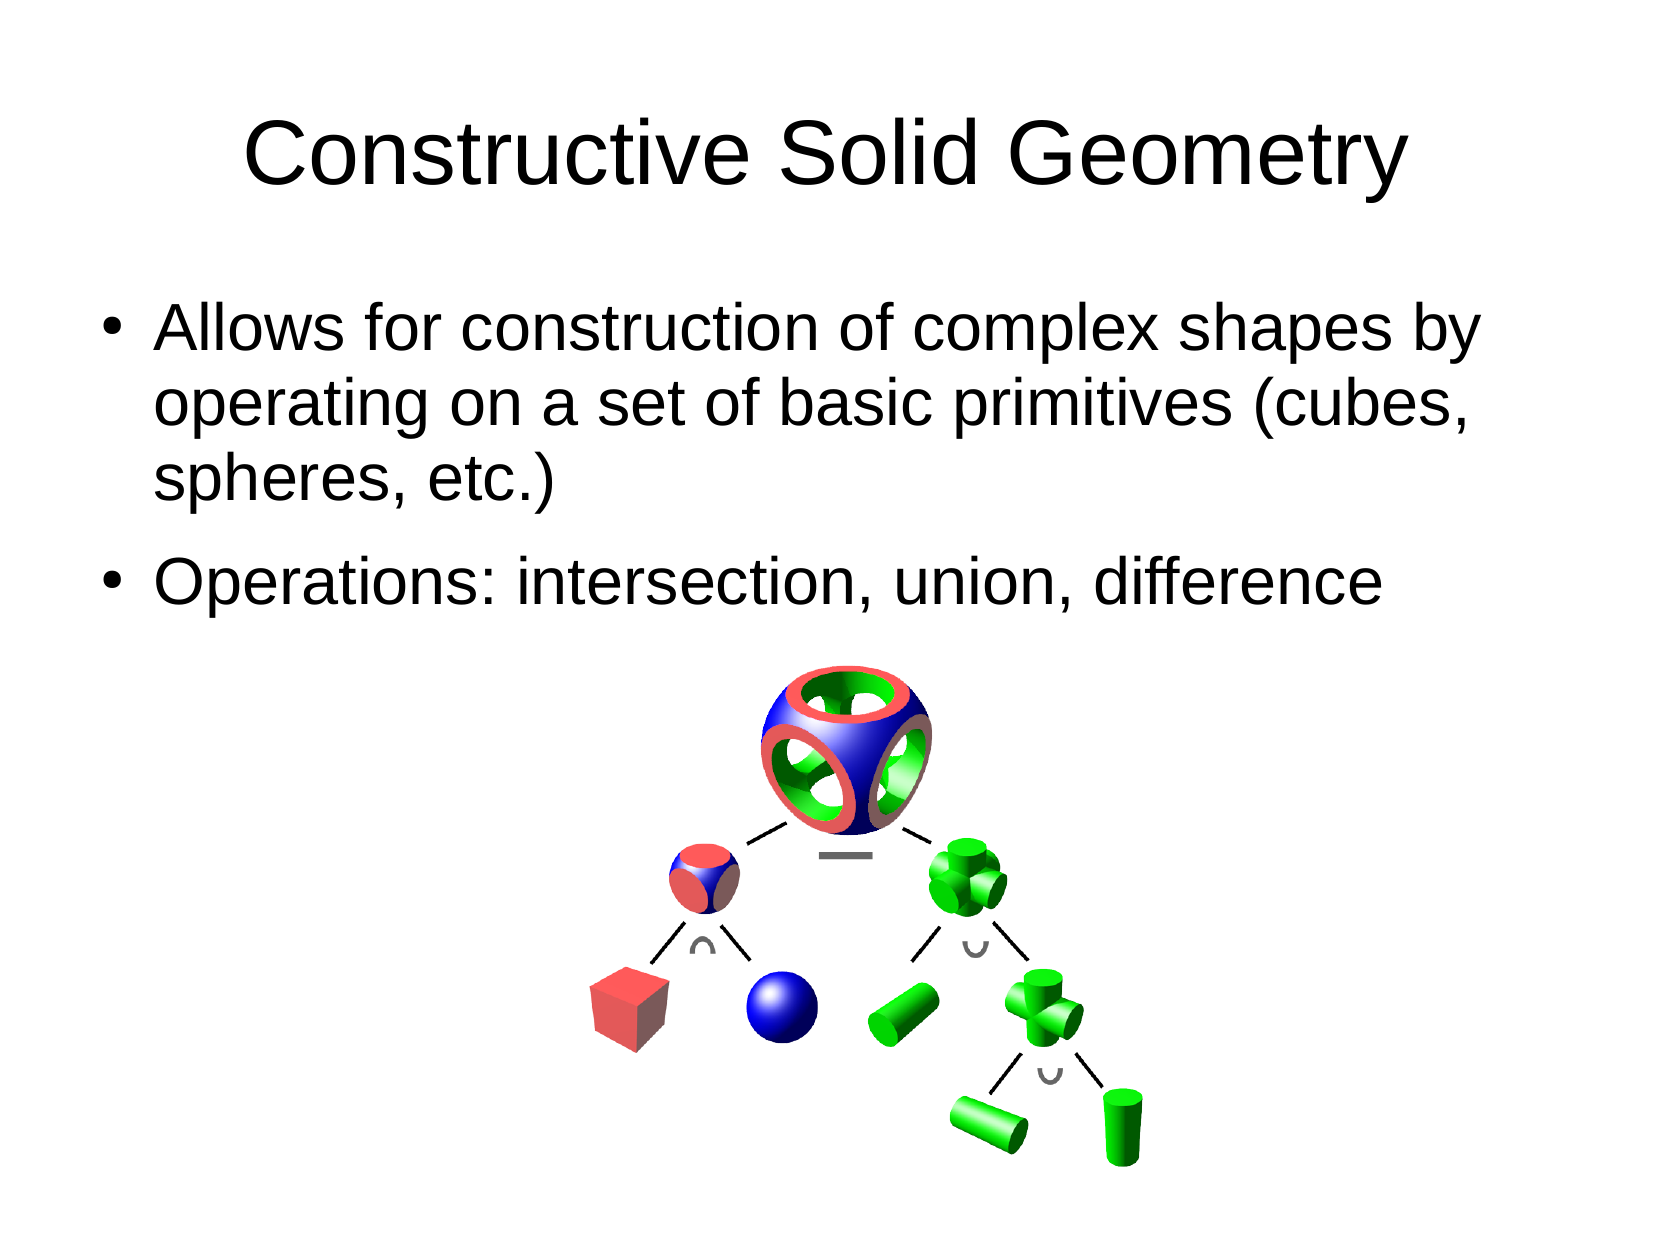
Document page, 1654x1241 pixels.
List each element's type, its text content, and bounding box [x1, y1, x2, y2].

picture [570, 650, 1173, 1186]
list Allows for construction of complex shapes by operating on a set of basic primitives (cubes, spheres, etc.) Operations: intersection, union, difference [82, 290, 1571, 1010]
title Constructive Solid Geometry [82, 49, 1571, 257]
